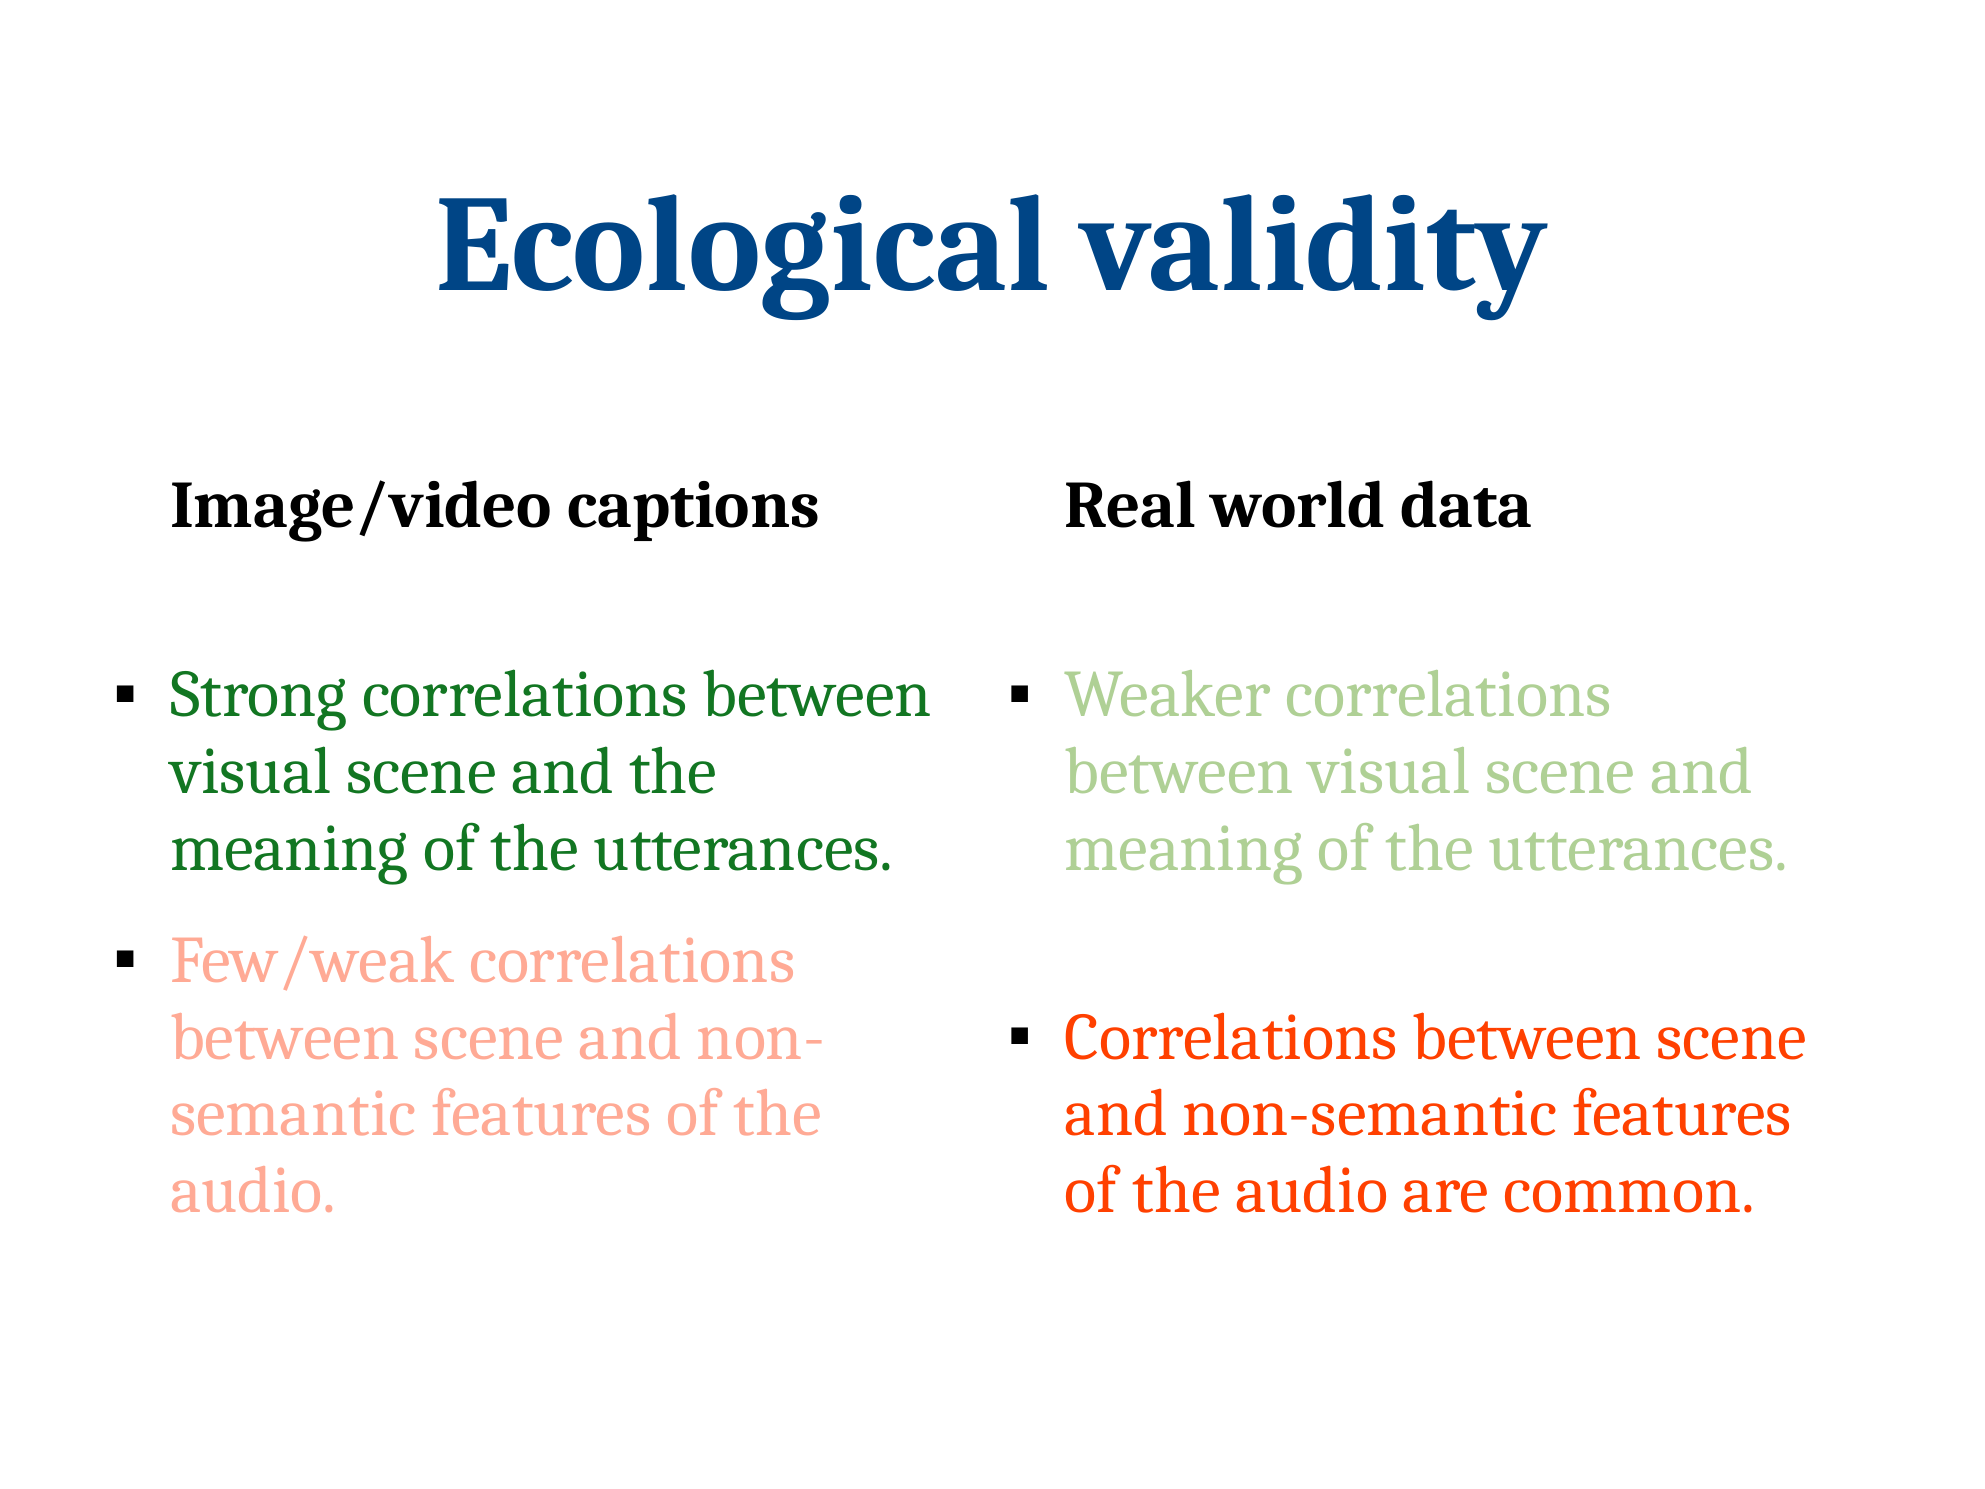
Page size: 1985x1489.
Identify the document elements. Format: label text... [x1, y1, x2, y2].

list Real world data Weaker correlations between visual scene and meaning of the utterances. Correlations between scene and non-semantic features of the audio are common. [993, 467, 1846, 1331]
list Image/video captions Strong correlations between visual scene and the meaning of the utterances. Few/weak correlations between scene and non-semantic features of the audio. [99, 467, 952, 1331]
title Ecological validity [99, 59, 1885, 432]
